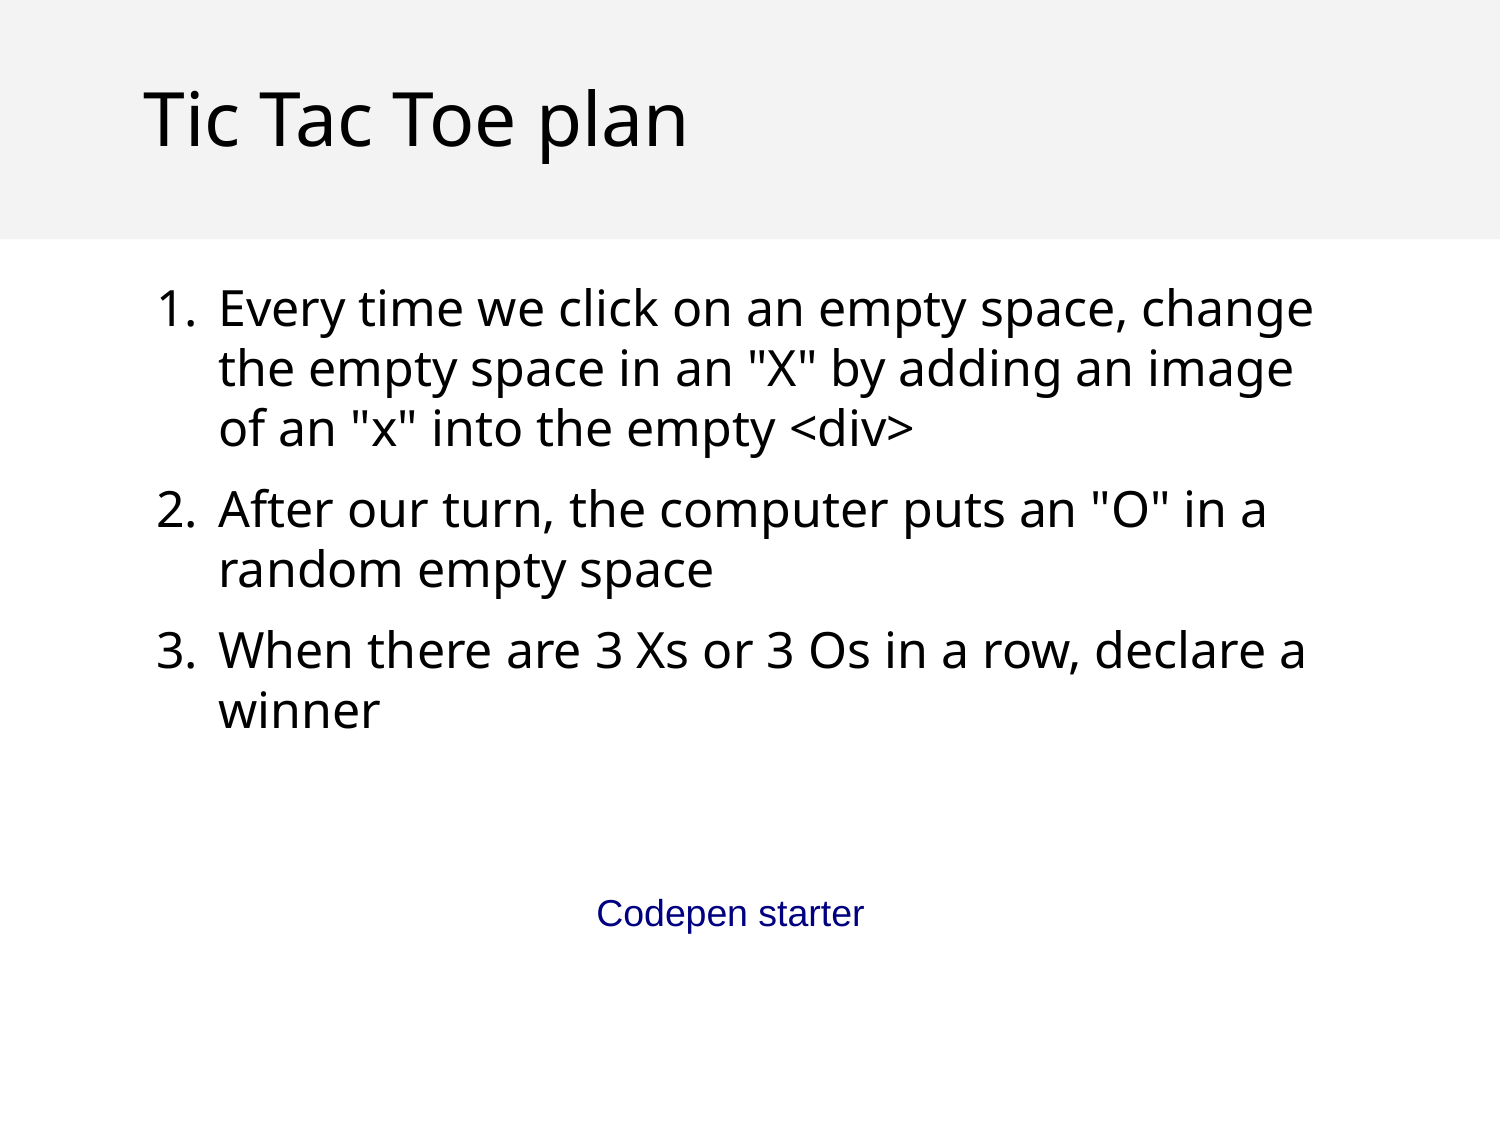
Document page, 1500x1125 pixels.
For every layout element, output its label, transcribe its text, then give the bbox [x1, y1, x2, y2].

text_box Every time we click on an empty space, change the empty space in an "X" by adding an image of an "x" into the empty <div> After our turn, the computer puts an "O" in a random empty space When there are 3 Xs or 3 Os in a row, declare a winner [128, 261, 1333, 642]
text_box Codepen starter [319, 665, 1142, 1125]
title Tic Tac Toe plan [128, 56, 1372, 183]
